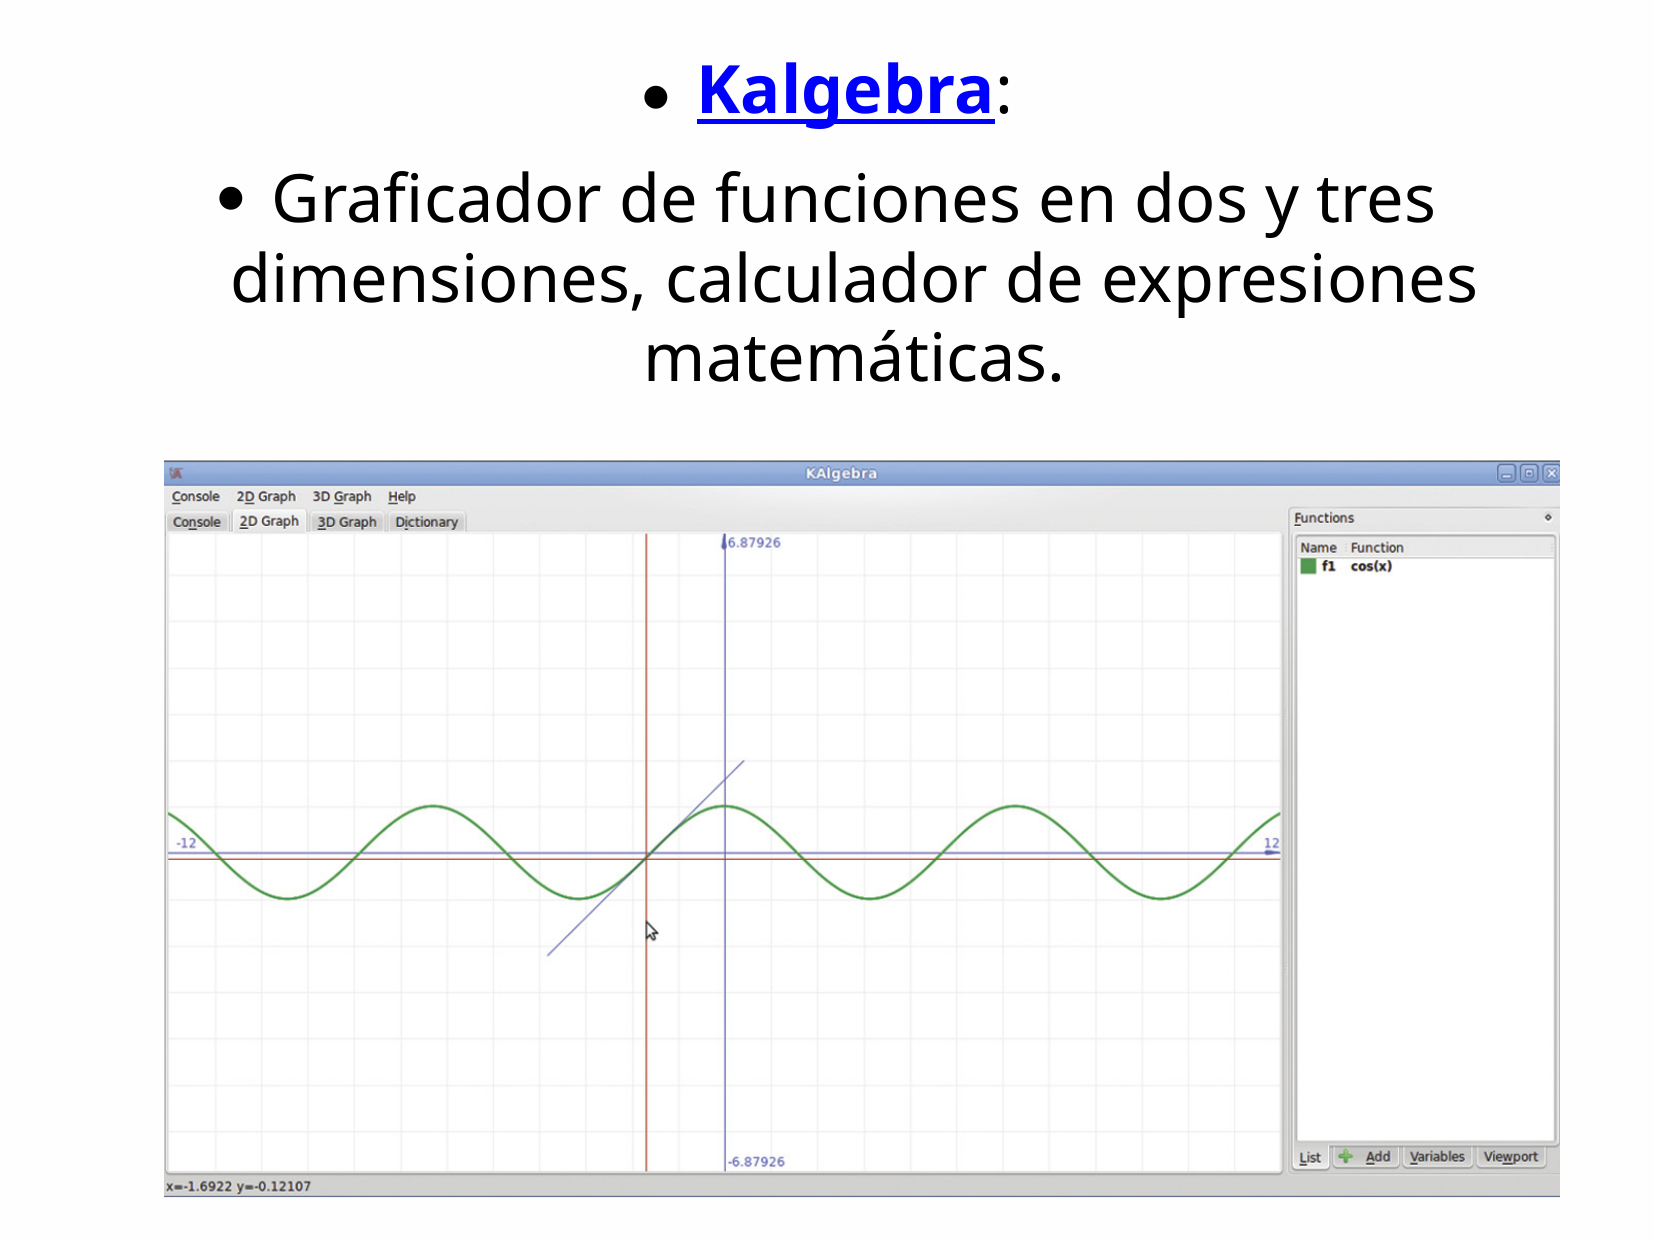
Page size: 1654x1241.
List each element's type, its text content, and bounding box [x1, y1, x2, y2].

list Kalgebra: Graficador de funciones en dos y tres dimensiones, calculador de expresiones matemáticas. [0, 39, 1654, 1241]
picture [164, 460, 1560, 1199]
